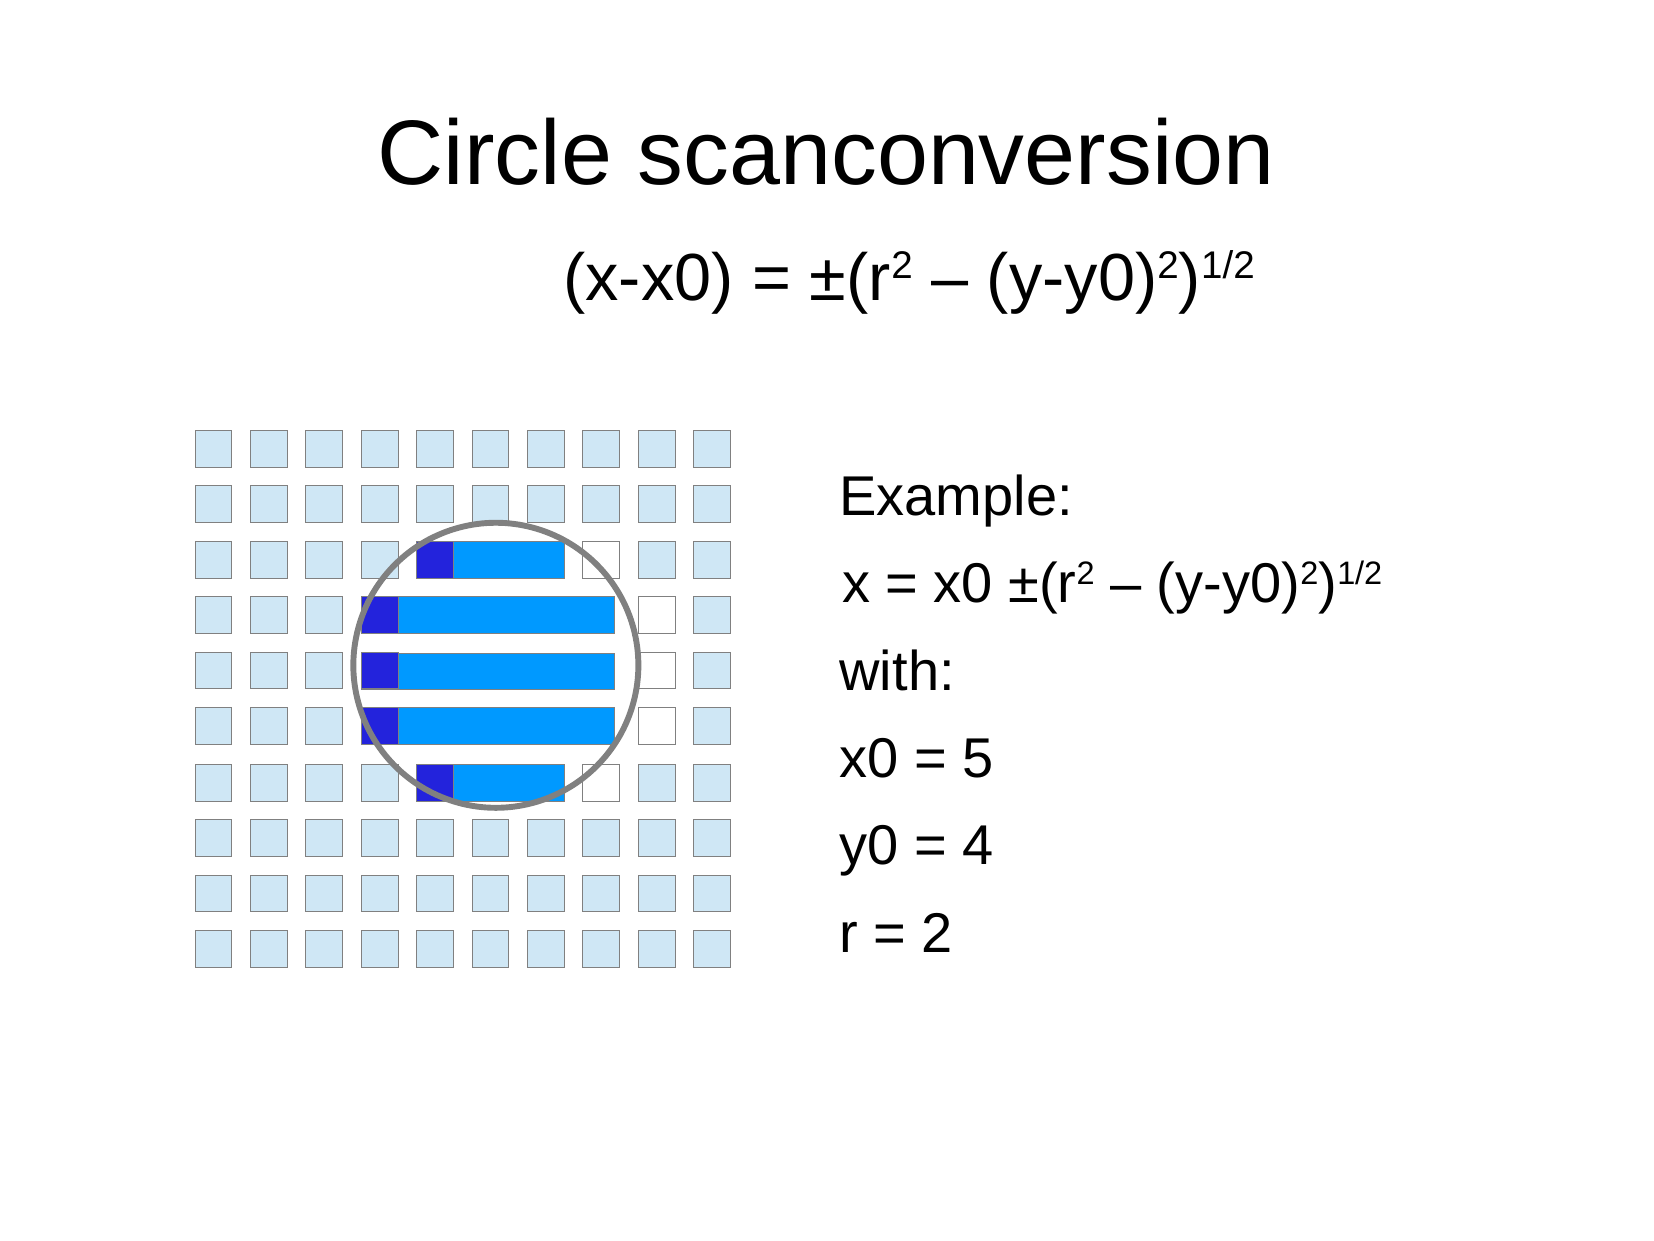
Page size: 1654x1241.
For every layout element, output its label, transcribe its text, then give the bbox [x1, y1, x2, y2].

text_box [549, 794, 565, 802]
text_box [305, 652, 343, 689]
text_box [582, 557, 604, 579]
text_box [305, 819, 343, 857]
text_box [361, 430, 399, 468]
text_box [693, 596, 731, 634]
text_box [305, 875, 343, 912]
text_box [361, 652, 615, 690]
text_box [195, 485, 232, 523]
list Example: x = x0 ±(r2 – (y-y0)2)1/2 with: x0 = 5 y0 = 4 r = 2 [780, 465, 1477, 969]
text_box [361, 596, 615, 634]
text_box [195, 596, 232, 634]
text_box [693, 875, 731, 912]
text_box [250, 764, 288, 802]
text_box [416, 485, 454, 523]
text_box [582, 819, 620, 857]
text_box [638, 930, 676, 968]
text_box [250, 707, 288, 745]
text_box [638, 875, 676, 912]
text_box [527, 485, 565, 523]
text_box [195, 875, 232, 912]
text_box [693, 652, 731, 689]
text_box [693, 707, 731, 745]
text_box [638, 485, 676, 523]
text_box [195, 652, 232, 689]
text_box [527, 930, 565, 968]
text_box [638, 430, 676, 468]
text_box [582, 764, 593, 774]
text_box [638, 707, 676, 745]
text_box [361, 541, 399, 579]
text_box [582, 541, 620, 579]
text_box [472, 430, 509, 468]
text_box [416, 541, 565, 579]
text_box [582, 764, 620, 802]
text_box [195, 819, 232, 857]
text_box [361, 723, 373, 745]
text_box [250, 596, 288, 634]
text_box [582, 930, 620, 968]
text_box [195, 541, 232, 579]
text_box [364, 707, 615, 745]
text_box [693, 930, 731, 968]
text_box [361, 764, 399, 802]
text_box [472, 485, 509, 521]
text_box [693, 764, 731, 802]
text_box [472, 819, 509, 857]
text_box [250, 430, 288, 468]
text_box [527, 819, 565, 857]
text_box [250, 875, 288, 912]
text_box [582, 430, 620, 468]
text_box [527, 430, 565, 468]
title Circle scanconversion [82, 49, 1571, 257]
text_box [195, 930, 232, 968]
text_box [361, 596, 367, 608]
text_box [640, 652, 676, 689]
text_box [387, 566, 399, 579]
text_box [195, 430, 232, 468]
text_box [582, 485, 620, 523]
text_box [416, 930, 454, 968]
text_box [250, 485, 288, 523]
text_box [305, 764, 343, 802]
list (x-x0) = ±(r2 – (y-y0)2)1/2 [563, 240, 1261, 339]
text_box [416, 788, 443, 802]
text_box [250, 930, 288, 968]
text_box [361, 485, 399, 523]
text_box [195, 707, 232, 745]
text_box [305, 485, 343, 523]
text_box [305, 541, 343, 579]
text_box [638, 764, 676, 802]
text_box [416, 430, 454, 468]
text_box [693, 541, 731, 579]
text_box [416, 875, 454, 912]
text_box [693, 819, 731, 857]
text_box [305, 596, 343, 634]
text_box [195, 764, 232, 802]
text_box [638, 541, 676, 579]
text_box [361, 930, 399, 968]
text_box [693, 485, 731, 523]
text_box [472, 875, 509, 912]
text_box [416, 764, 565, 802]
text_box [527, 875, 565, 912]
text_box [693, 430, 731, 468]
text_box [472, 930, 509, 968]
text_box [582, 875, 620, 912]
text_box [250, 819, 288, 857]
text_box [250, 541, 288, 579]
text_box [250, 652, 288, 689]
text_box [638, 596, 676, 634]
text_box [305, 930, 343, 968]
text_box [305, 430, 343, 468]
text_box [416, 819, 454, 857]
text_box [305, 707, 343, 745]
text_box [638, 819, 676, 857]
text_box [361, 819, 399, 857]
text_box [361, 875, 399, 912]
